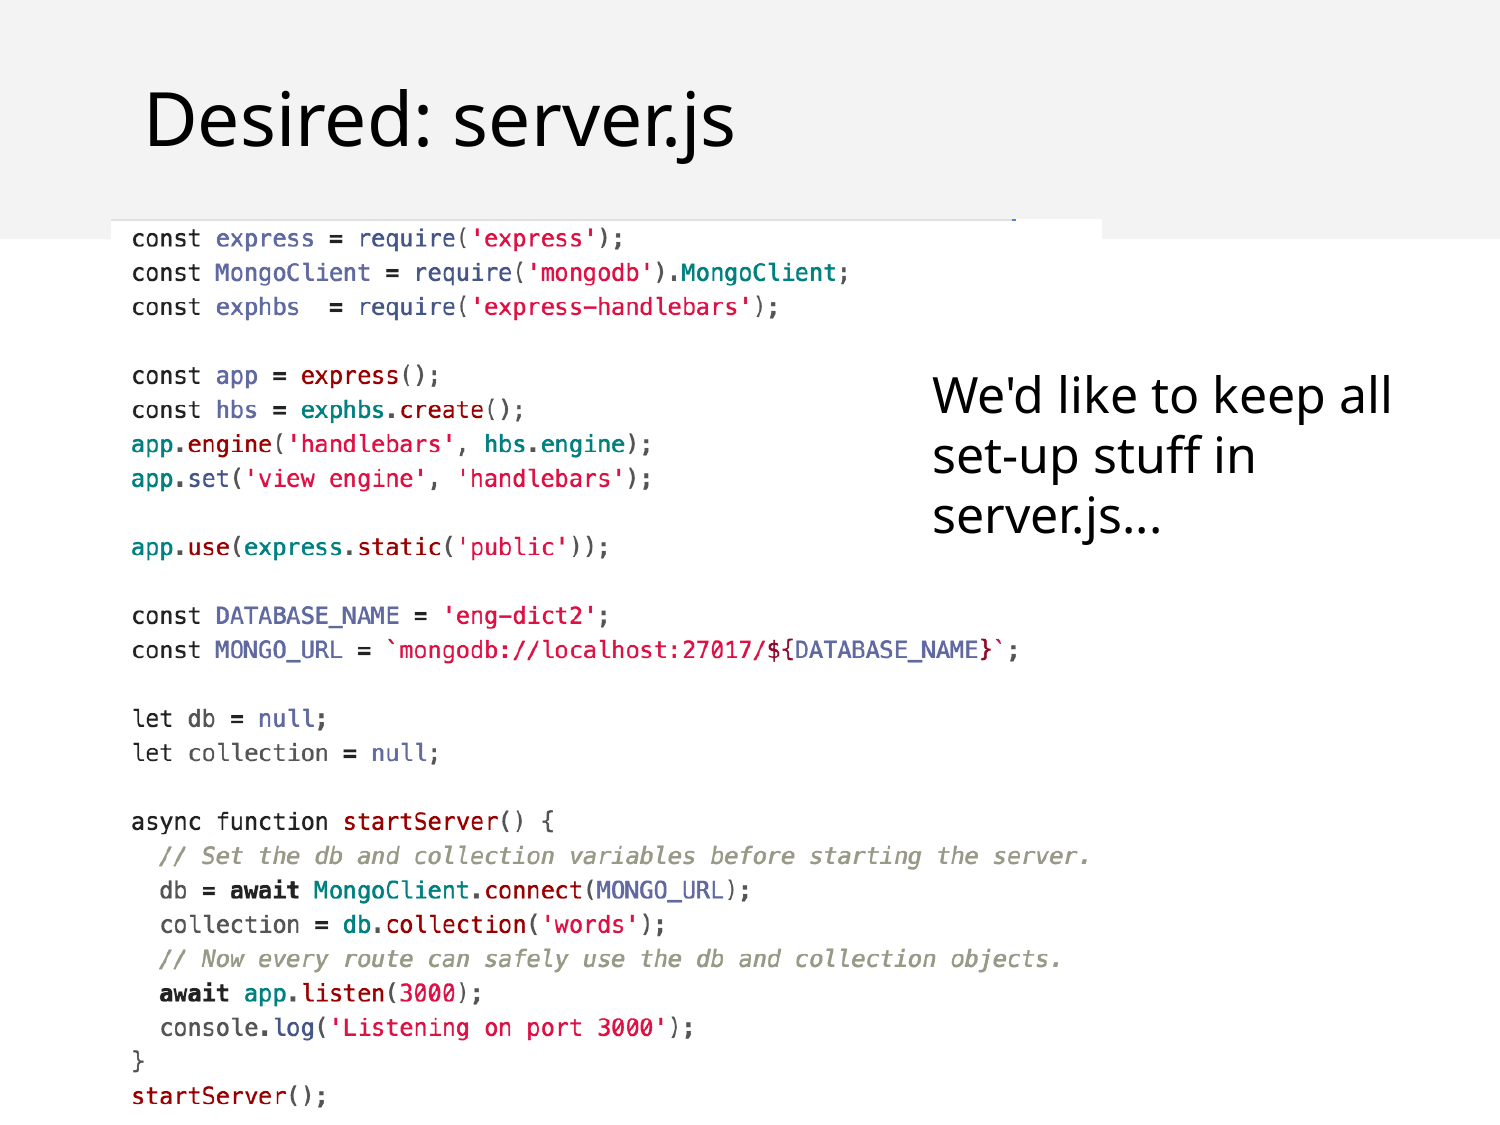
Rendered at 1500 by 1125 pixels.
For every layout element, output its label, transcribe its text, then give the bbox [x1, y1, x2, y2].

picture [111, 219, 1102, 1113]
text_box We'd like to keep all set-up stuff in server.js... [917, 348, 1427, 564]
title Desired: server.js [128, 56, 1372, 183]
